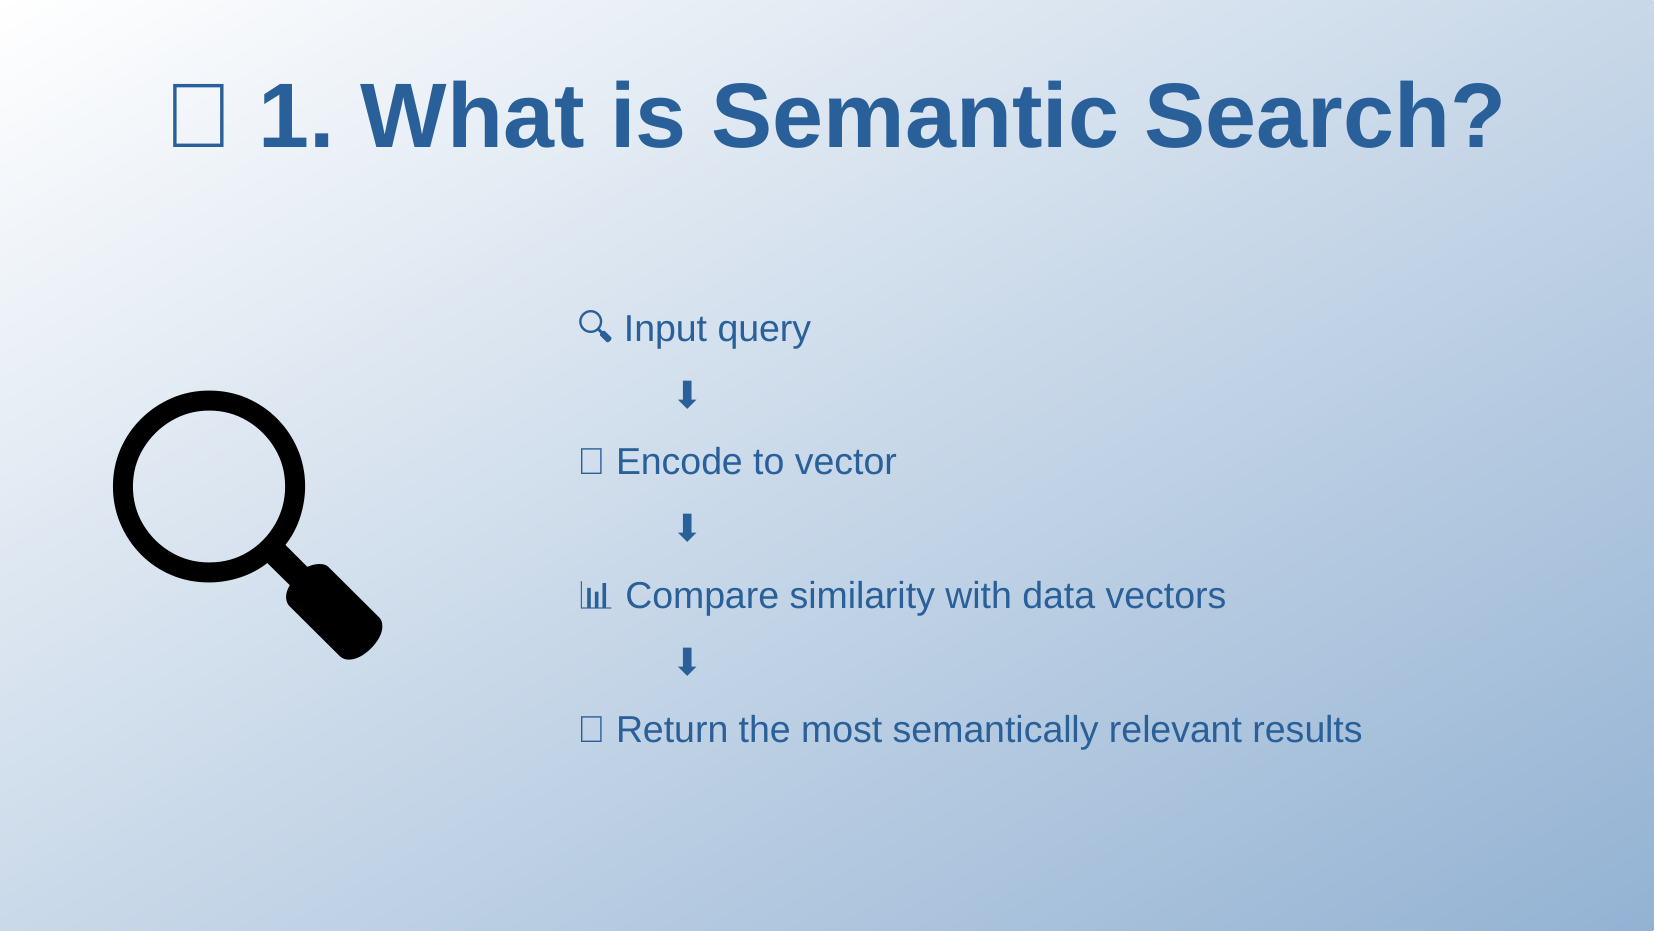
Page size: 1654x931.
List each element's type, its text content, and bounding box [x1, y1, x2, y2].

text_box 🔍 Input query ⬇️ 🧠 Encode to vector ⬇️ 📊 Compare similarity with data vectors ⬇️ 🎯 Return the most semantically relevant results [562, 300, 1501, 788]
text_box 🧩 1. What is Semantic Search? [150, 57, 1613, 188]
text_box 🔍 [82, 359, 571, 810]
